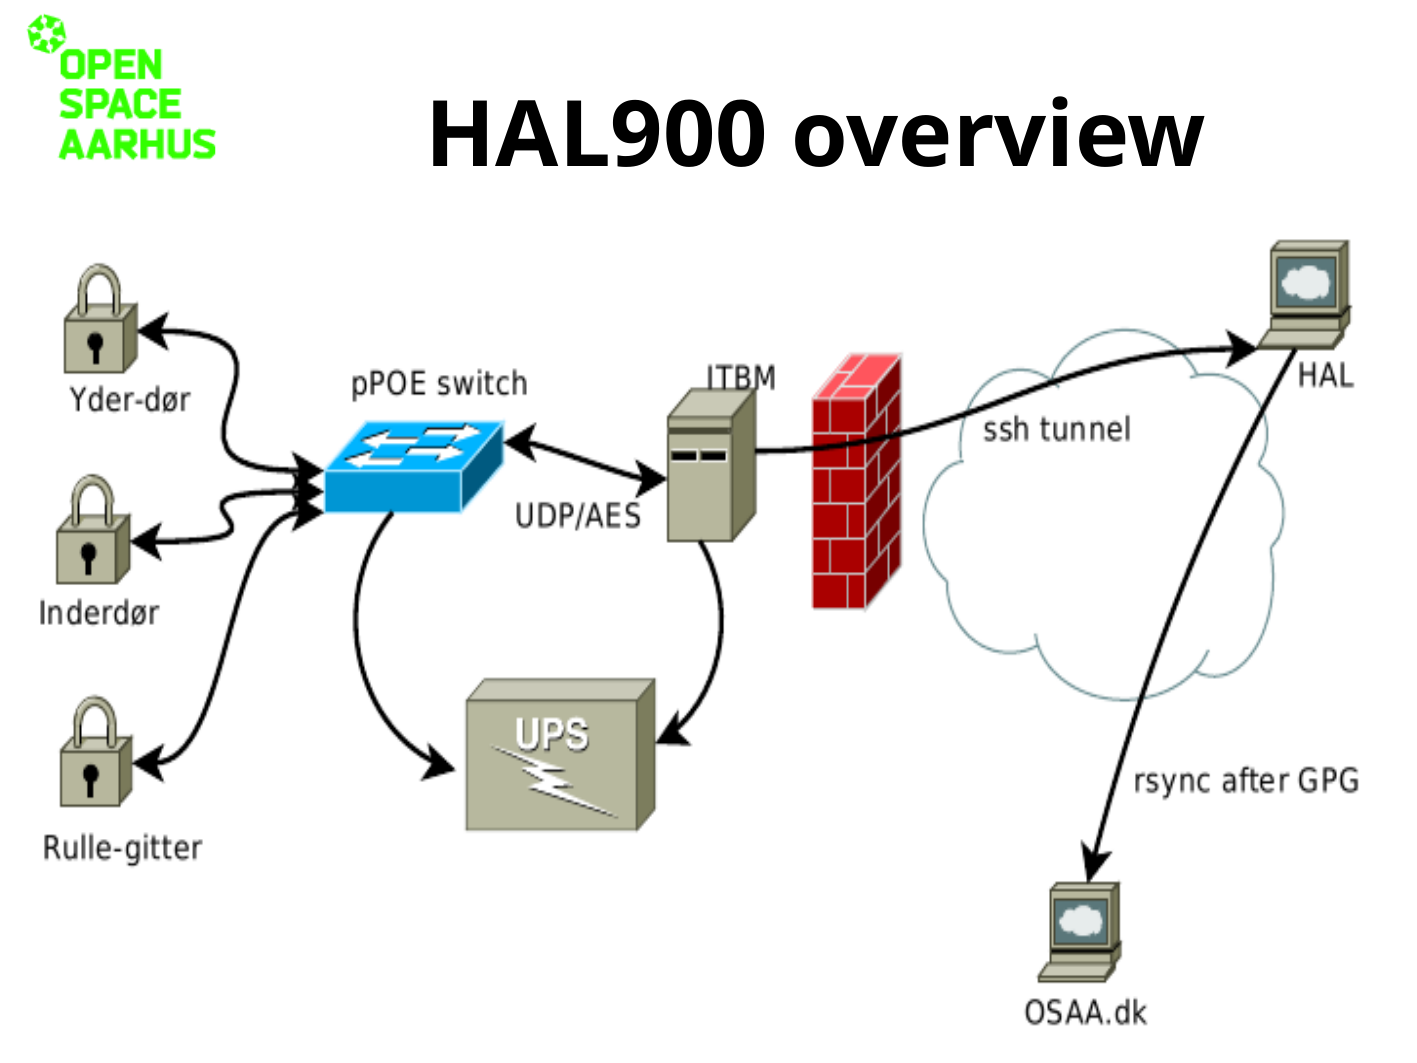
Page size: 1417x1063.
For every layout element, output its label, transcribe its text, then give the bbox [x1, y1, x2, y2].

title HAL900 overview [286, 49, 1346, 175]
picture [0, 0, 1417, 1063]
